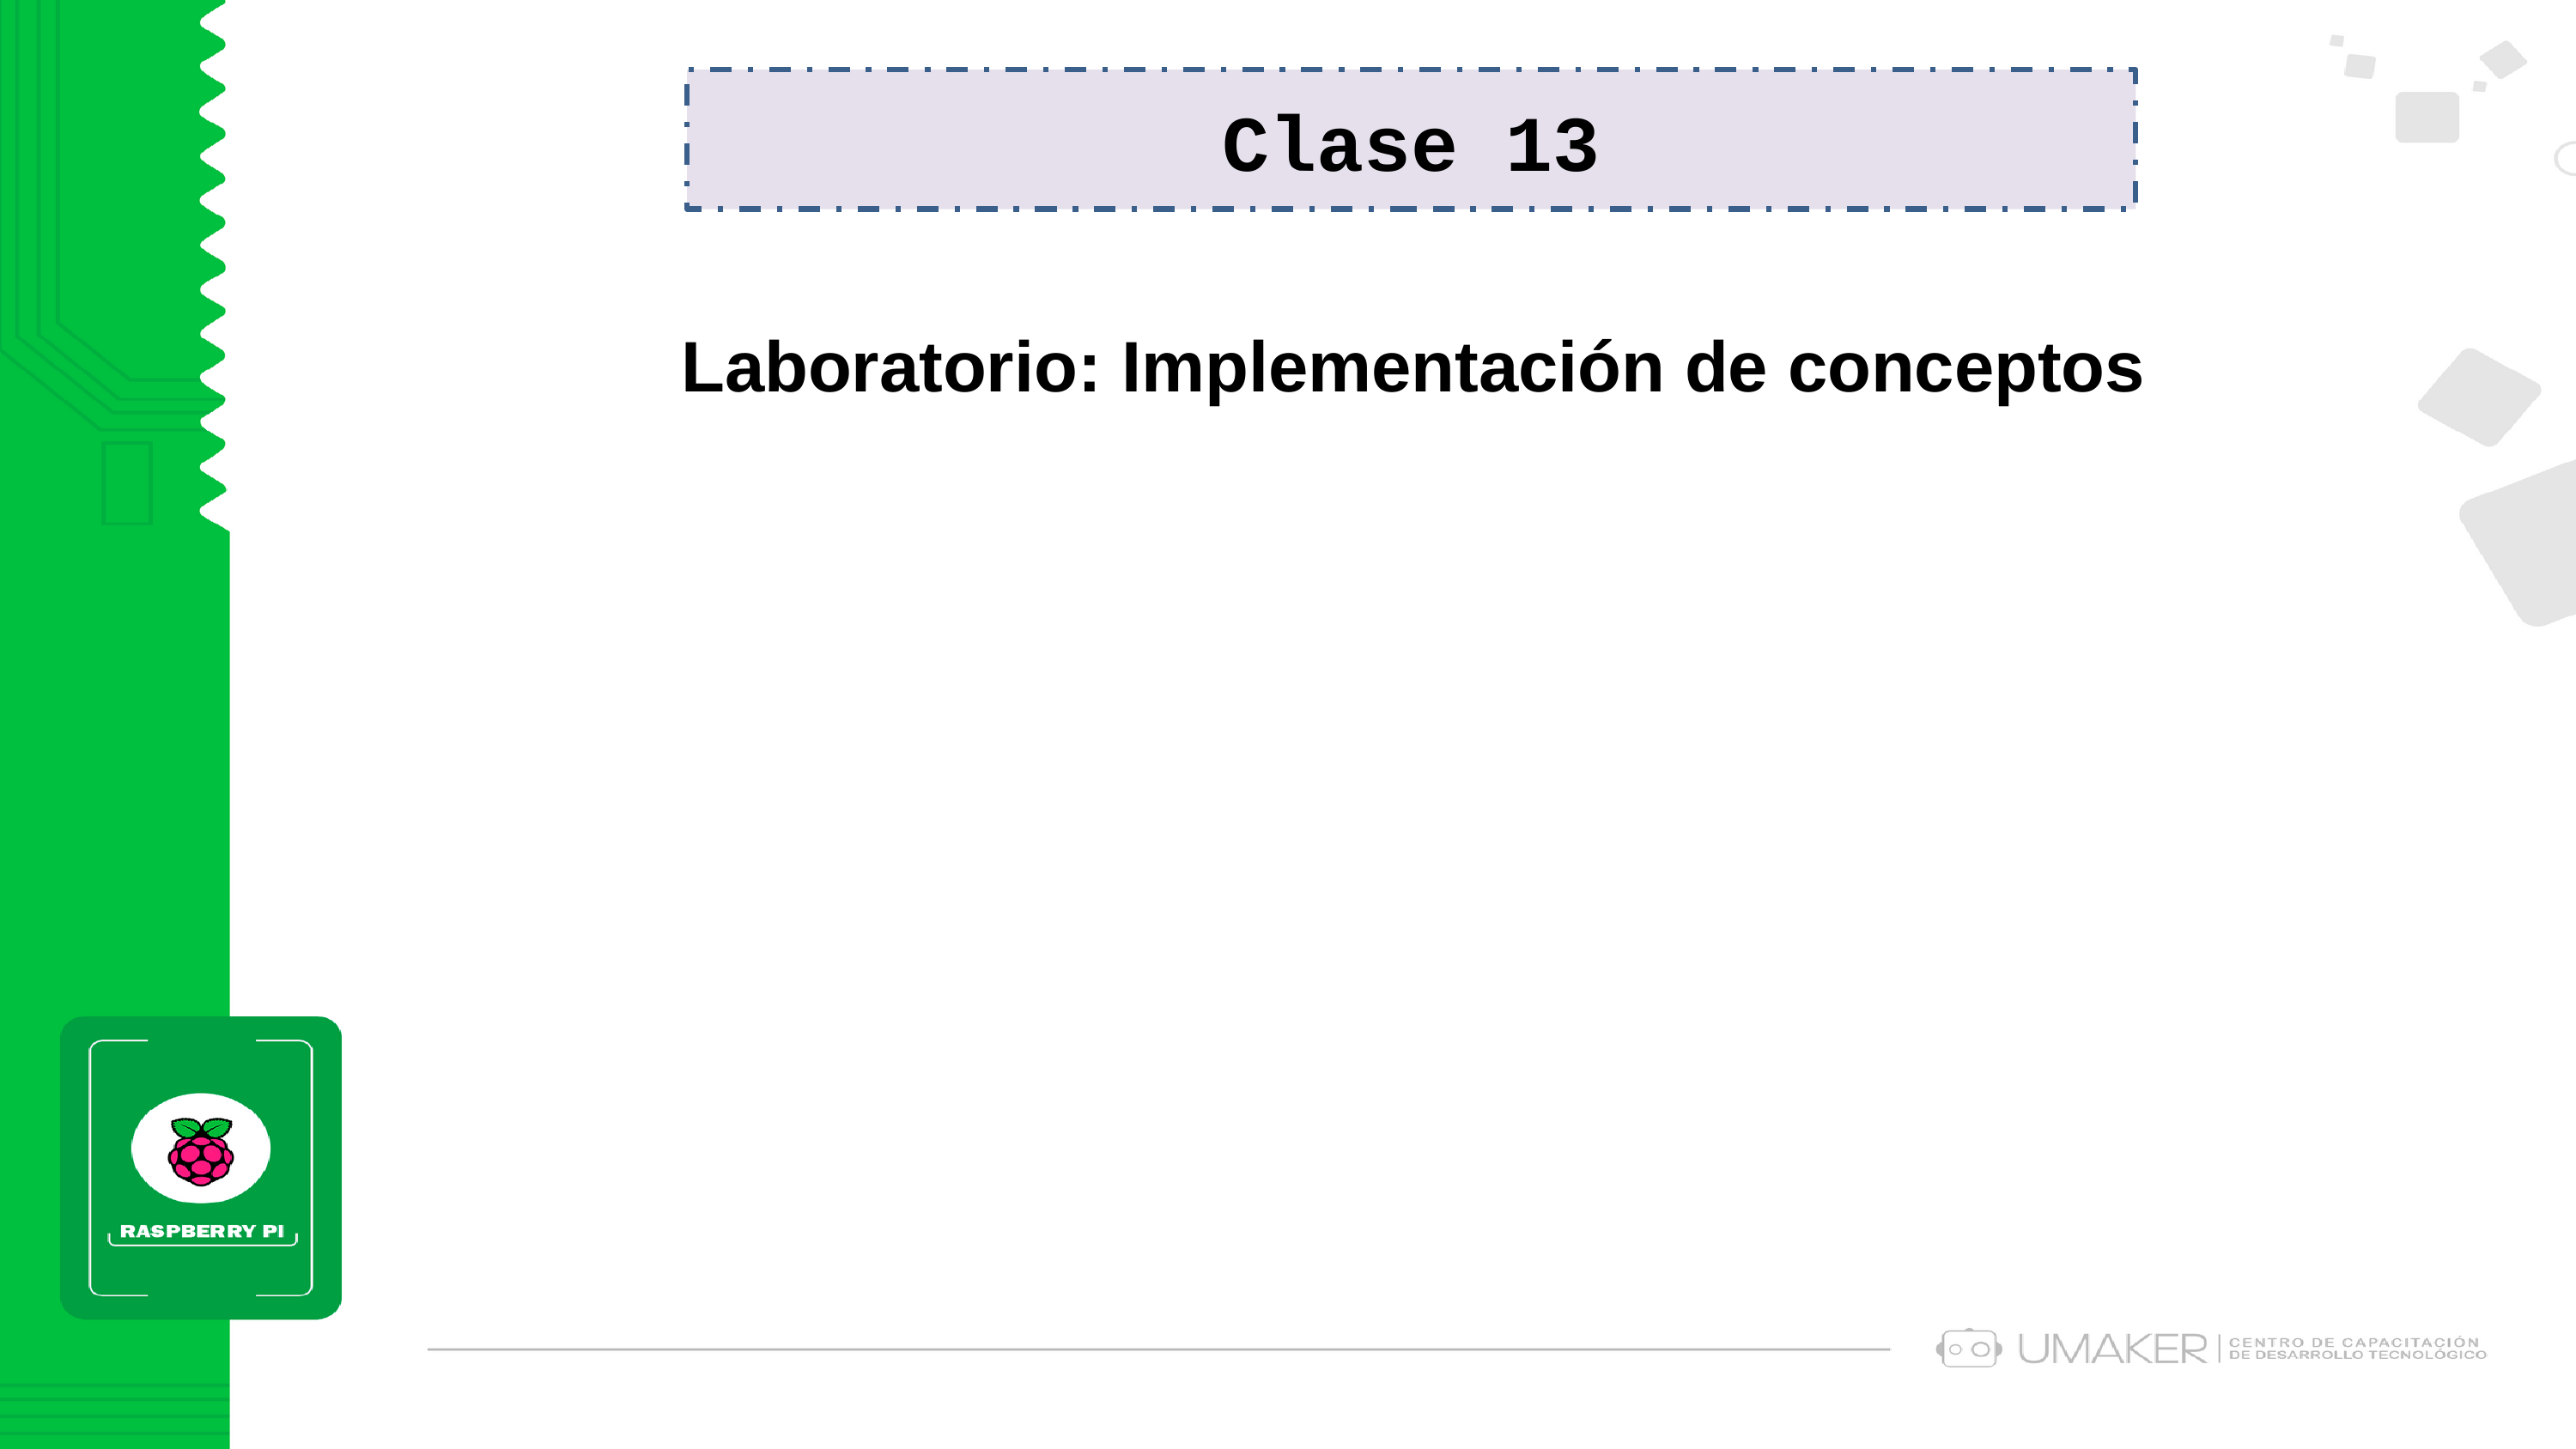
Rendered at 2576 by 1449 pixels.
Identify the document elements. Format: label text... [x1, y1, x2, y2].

picture [0, 0, 2576, 1449]
text_box Clase 13 [687, 70, 2136, 209]
text_box Laboratorio: Implementación de conceptos [331, 314, 2465, 1207]
